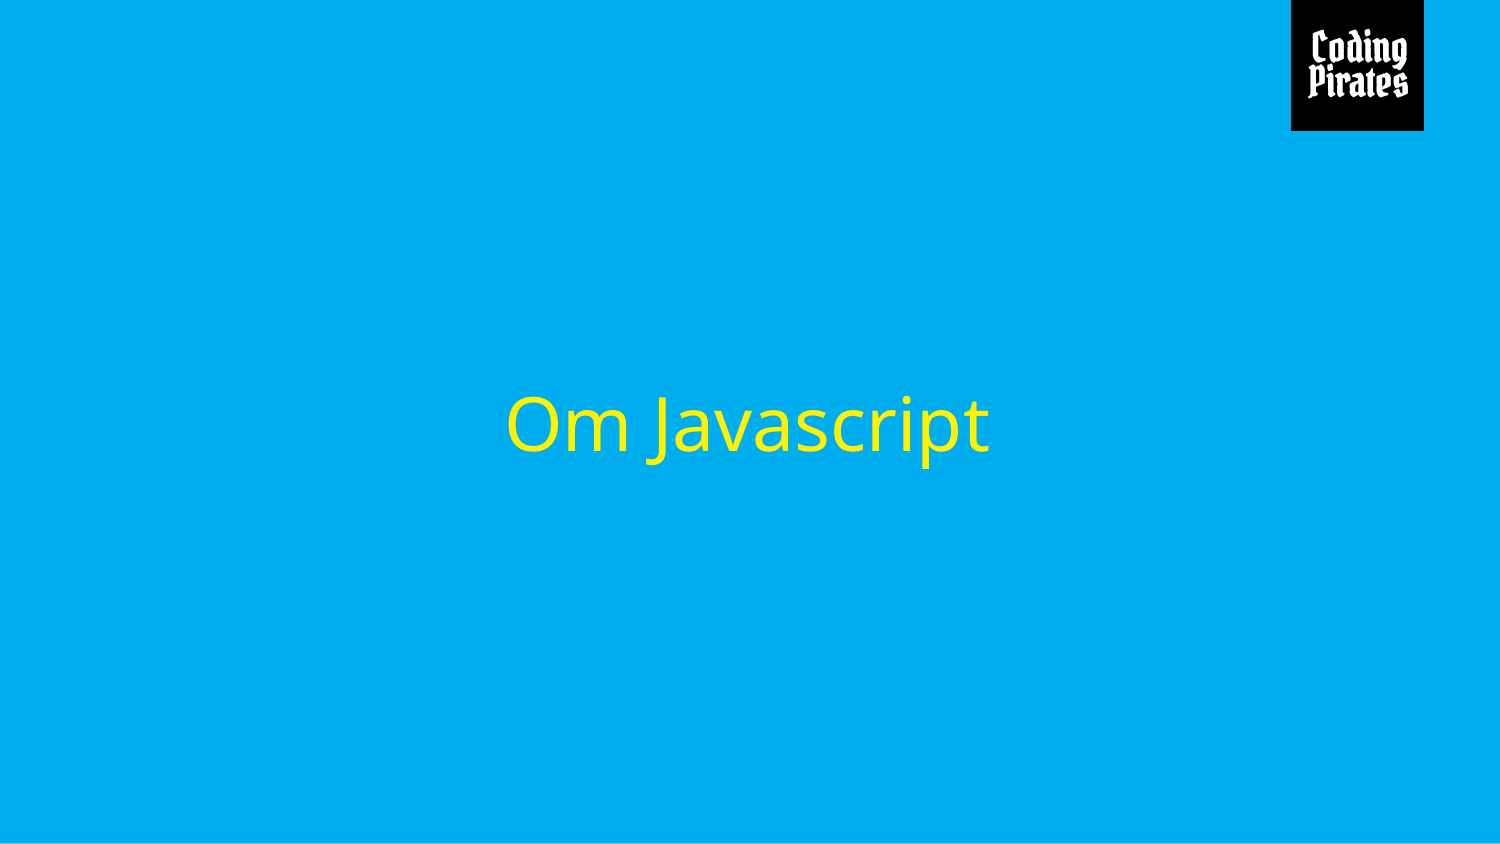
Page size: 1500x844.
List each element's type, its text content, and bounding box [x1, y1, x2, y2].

picture [1292, 0, 1423, 130]
title Om Javascript [5, 352, 1490, 491]
